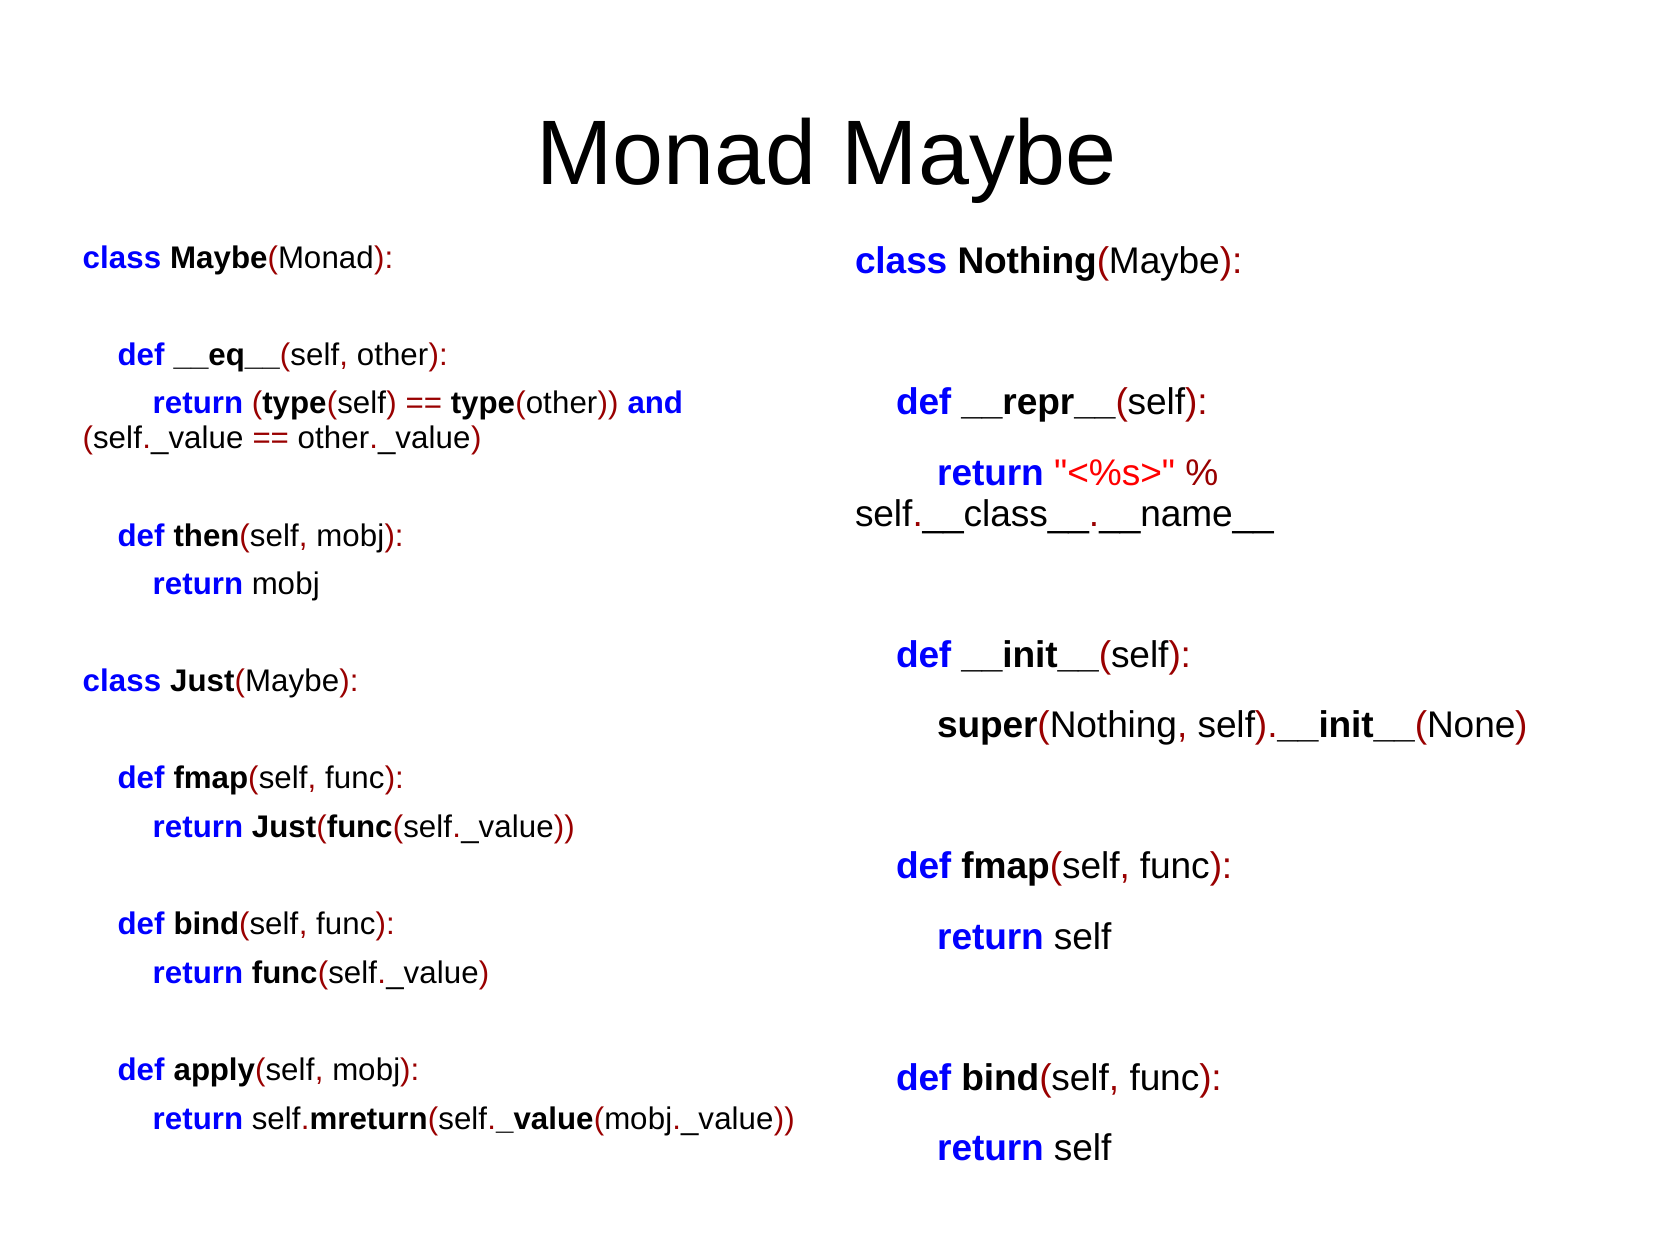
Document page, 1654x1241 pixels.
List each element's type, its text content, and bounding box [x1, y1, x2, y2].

title Monad Maybe [82, 49, 1571, 257]
list class Maybe(Monad): def __eq__(self, other): return (type(self) == type(other)) and (self._value == other._value) def then(self, mobj): return mobj class Just(Maybe): def fmap(self, func): return Just(func(self._value)) def bind(self, func): return func(self._value) def apply(self, mobj): return self.mreturn(self._value(mobj._value)) [82, 240, 811, 1171]
list class Nothing(Maybe): def __repr__(self): return "<%s>" % self.__class__.__name__ def __init__(self): super(Nothing, self).__init__(None) def fmap(self, func): return self def bind(self, func): return self [855, 240, 1583, 1171]
